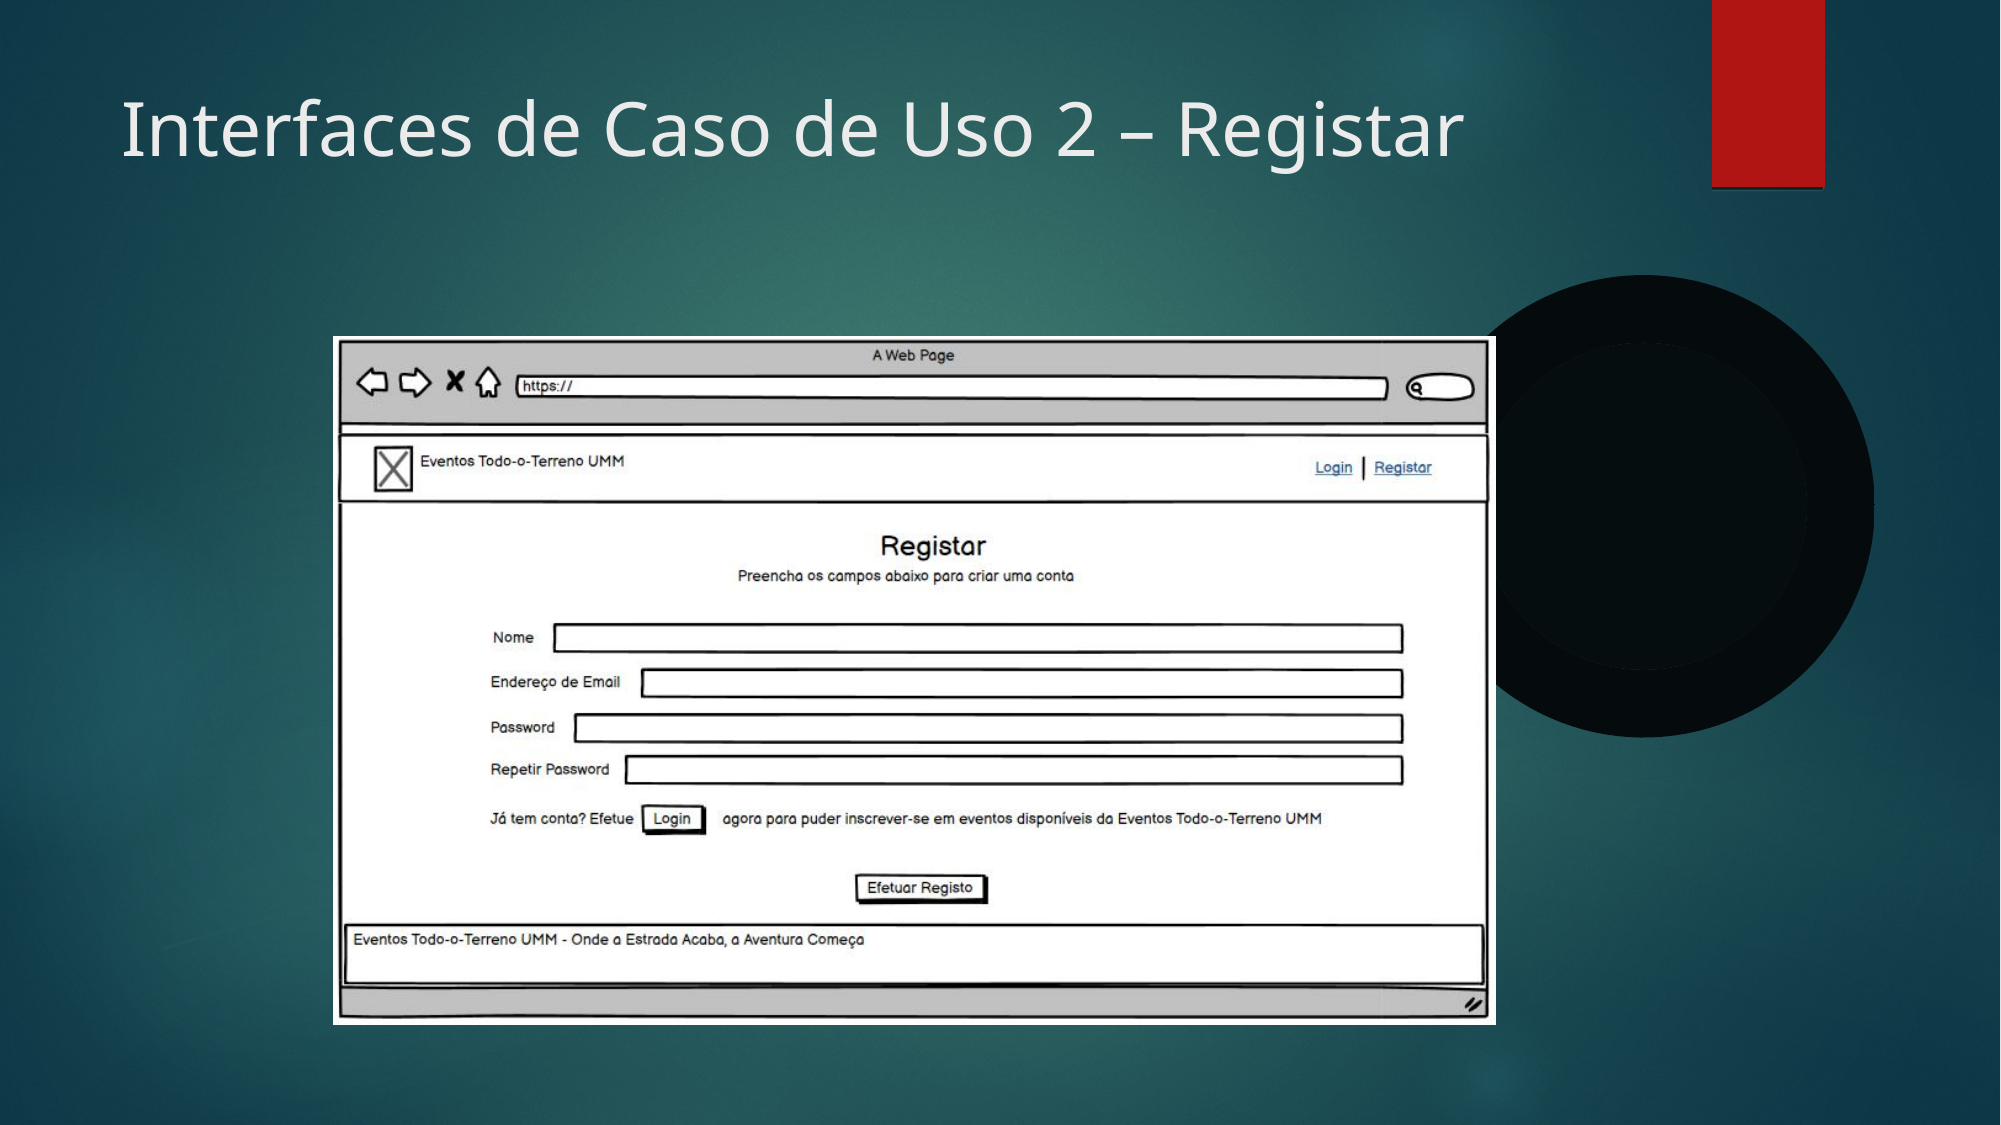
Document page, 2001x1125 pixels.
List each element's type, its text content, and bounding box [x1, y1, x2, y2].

title Interfaces de Caso de Uso 2 – Registar [106, 74, 1649, 305]
picture [333, 336, 1496, 1026]
